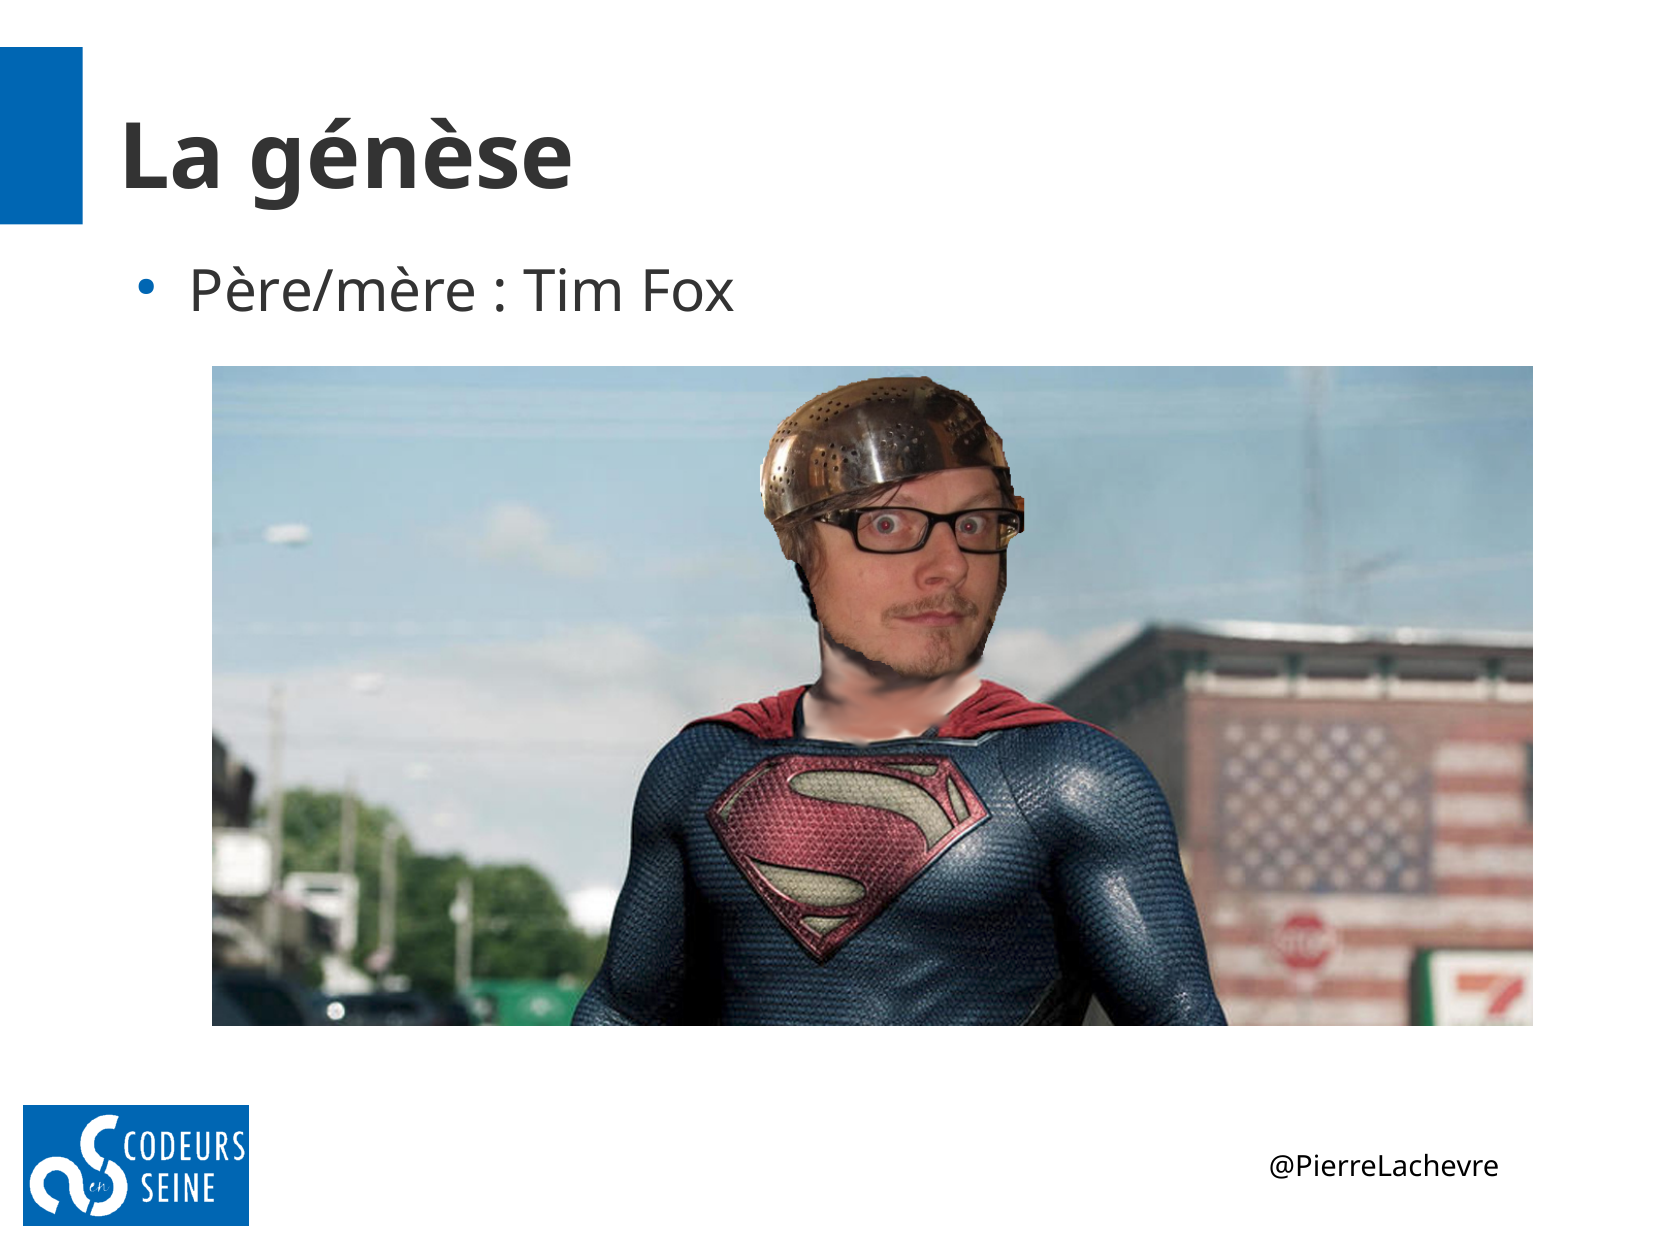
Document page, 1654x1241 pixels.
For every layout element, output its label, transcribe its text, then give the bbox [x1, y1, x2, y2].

picture [23, 1105, 249, 1226]
list Père/mère : Tim Fox [118, 249, 1536, 969]
picture [212, 366, 1533, 1026]
title La génèse [118, 49, 1571, 257]
